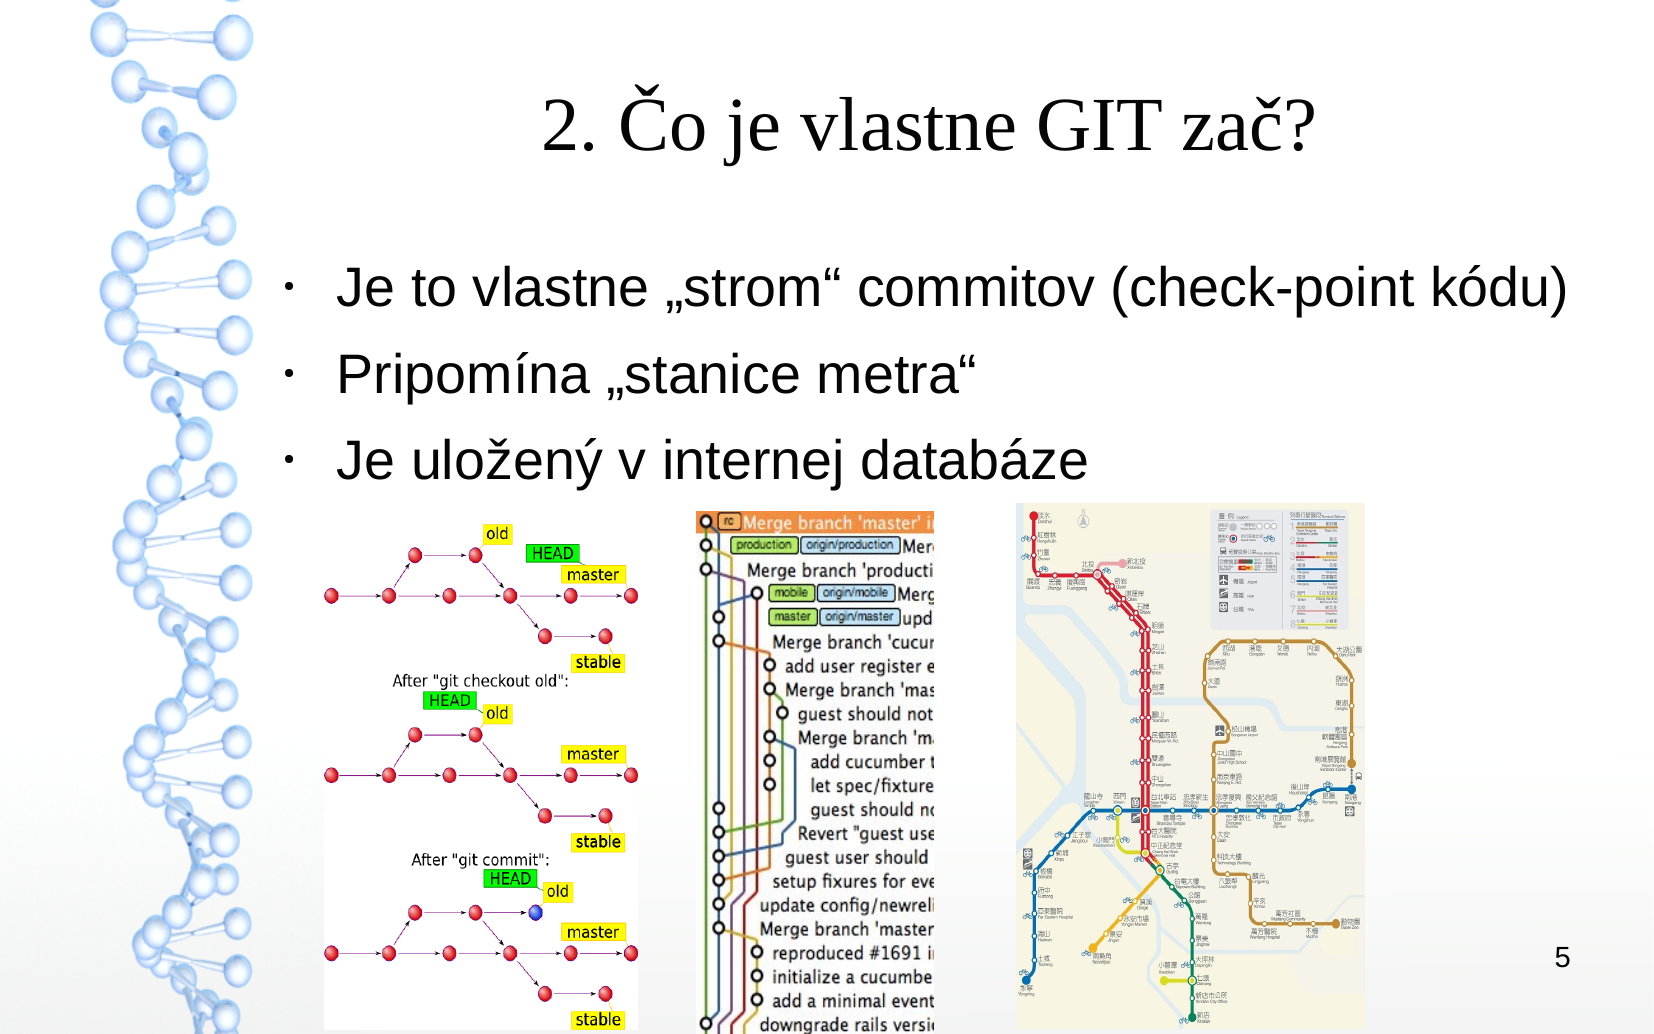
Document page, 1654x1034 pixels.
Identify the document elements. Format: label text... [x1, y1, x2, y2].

picture [0, 0, 1654, 1034]
list Je to vlastne „strom“ commitov (check-point kódu) Pripomína „stanice metra“ Je uložený v internej databáze [265, 255, 1595, 856]
title 2. Čo je vlastne GIT zač? [265, 39, 1595, 210]
